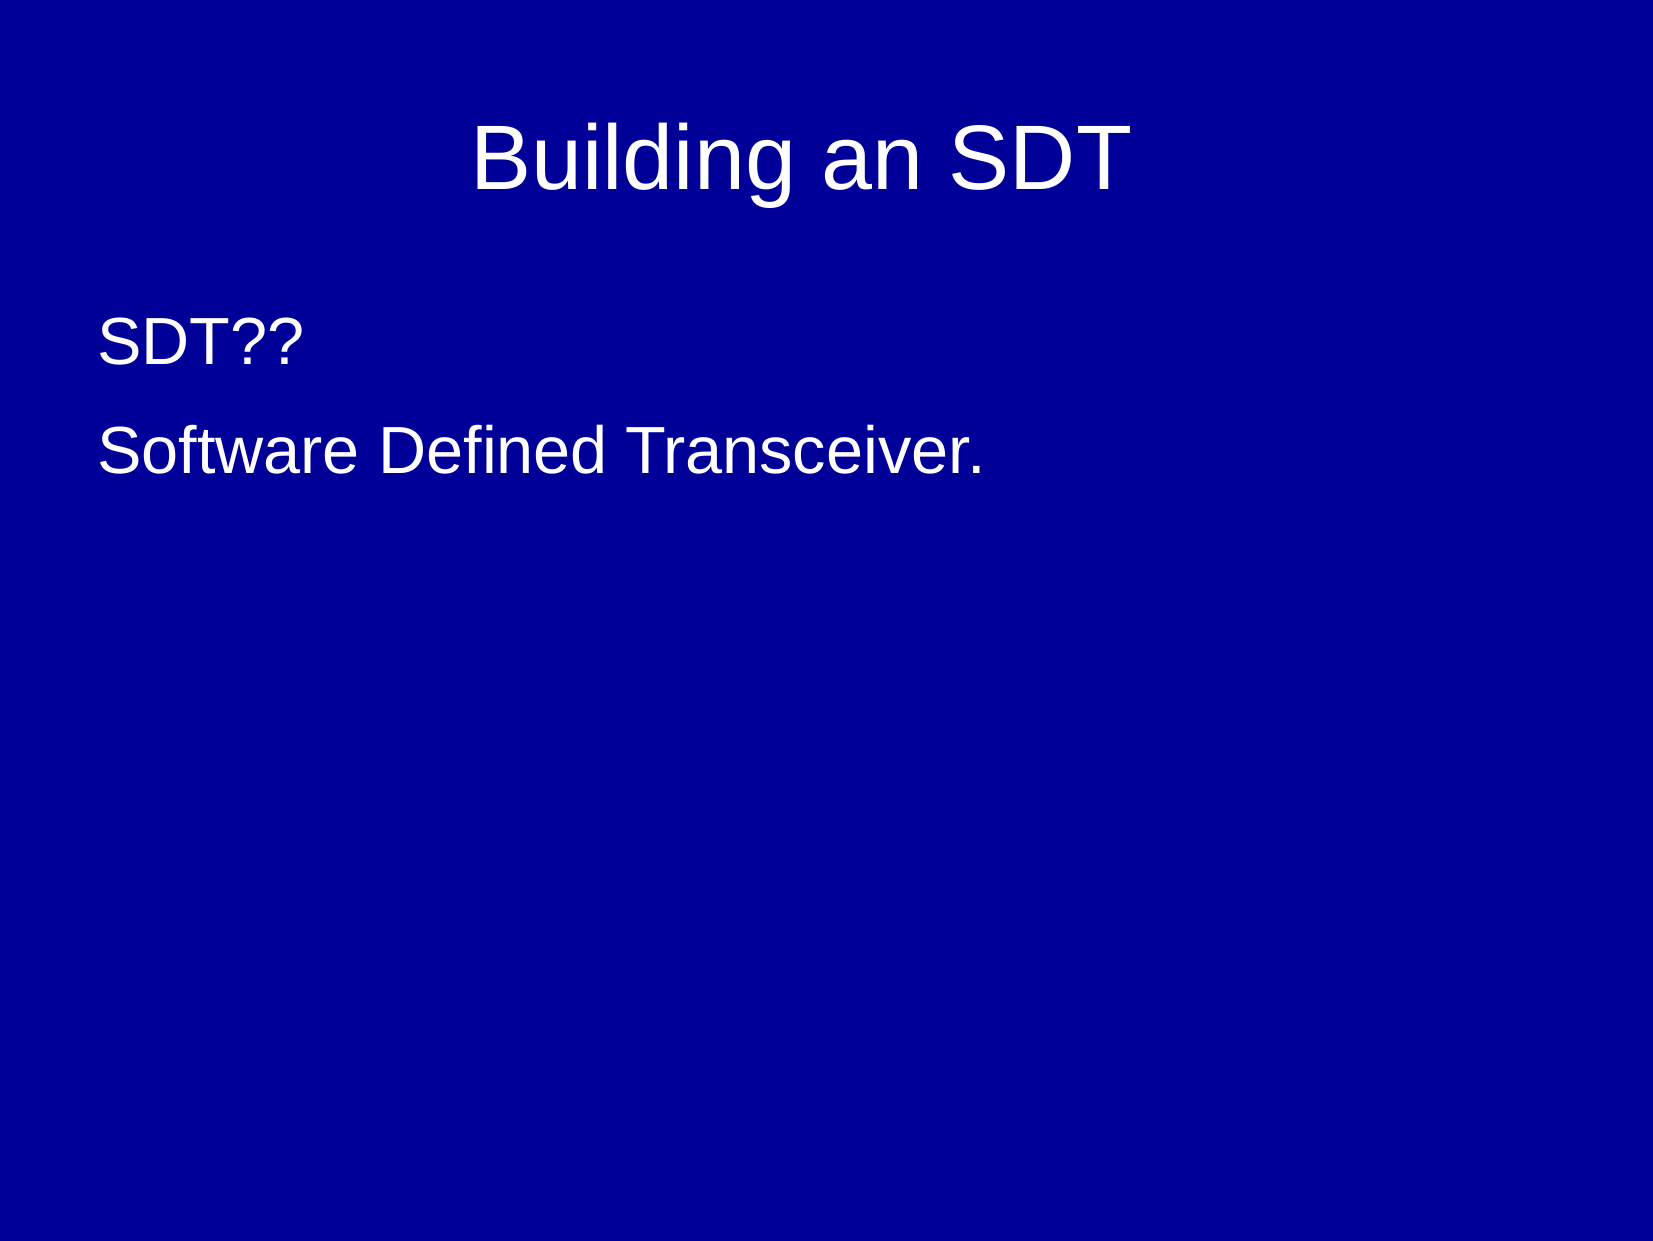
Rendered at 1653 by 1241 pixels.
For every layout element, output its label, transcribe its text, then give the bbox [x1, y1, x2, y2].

text_box Building an SDT [82, 49, 1571, 257]
text_box SDT?? Software Defined Transceiver. [82, 290, 1571, 1109]
